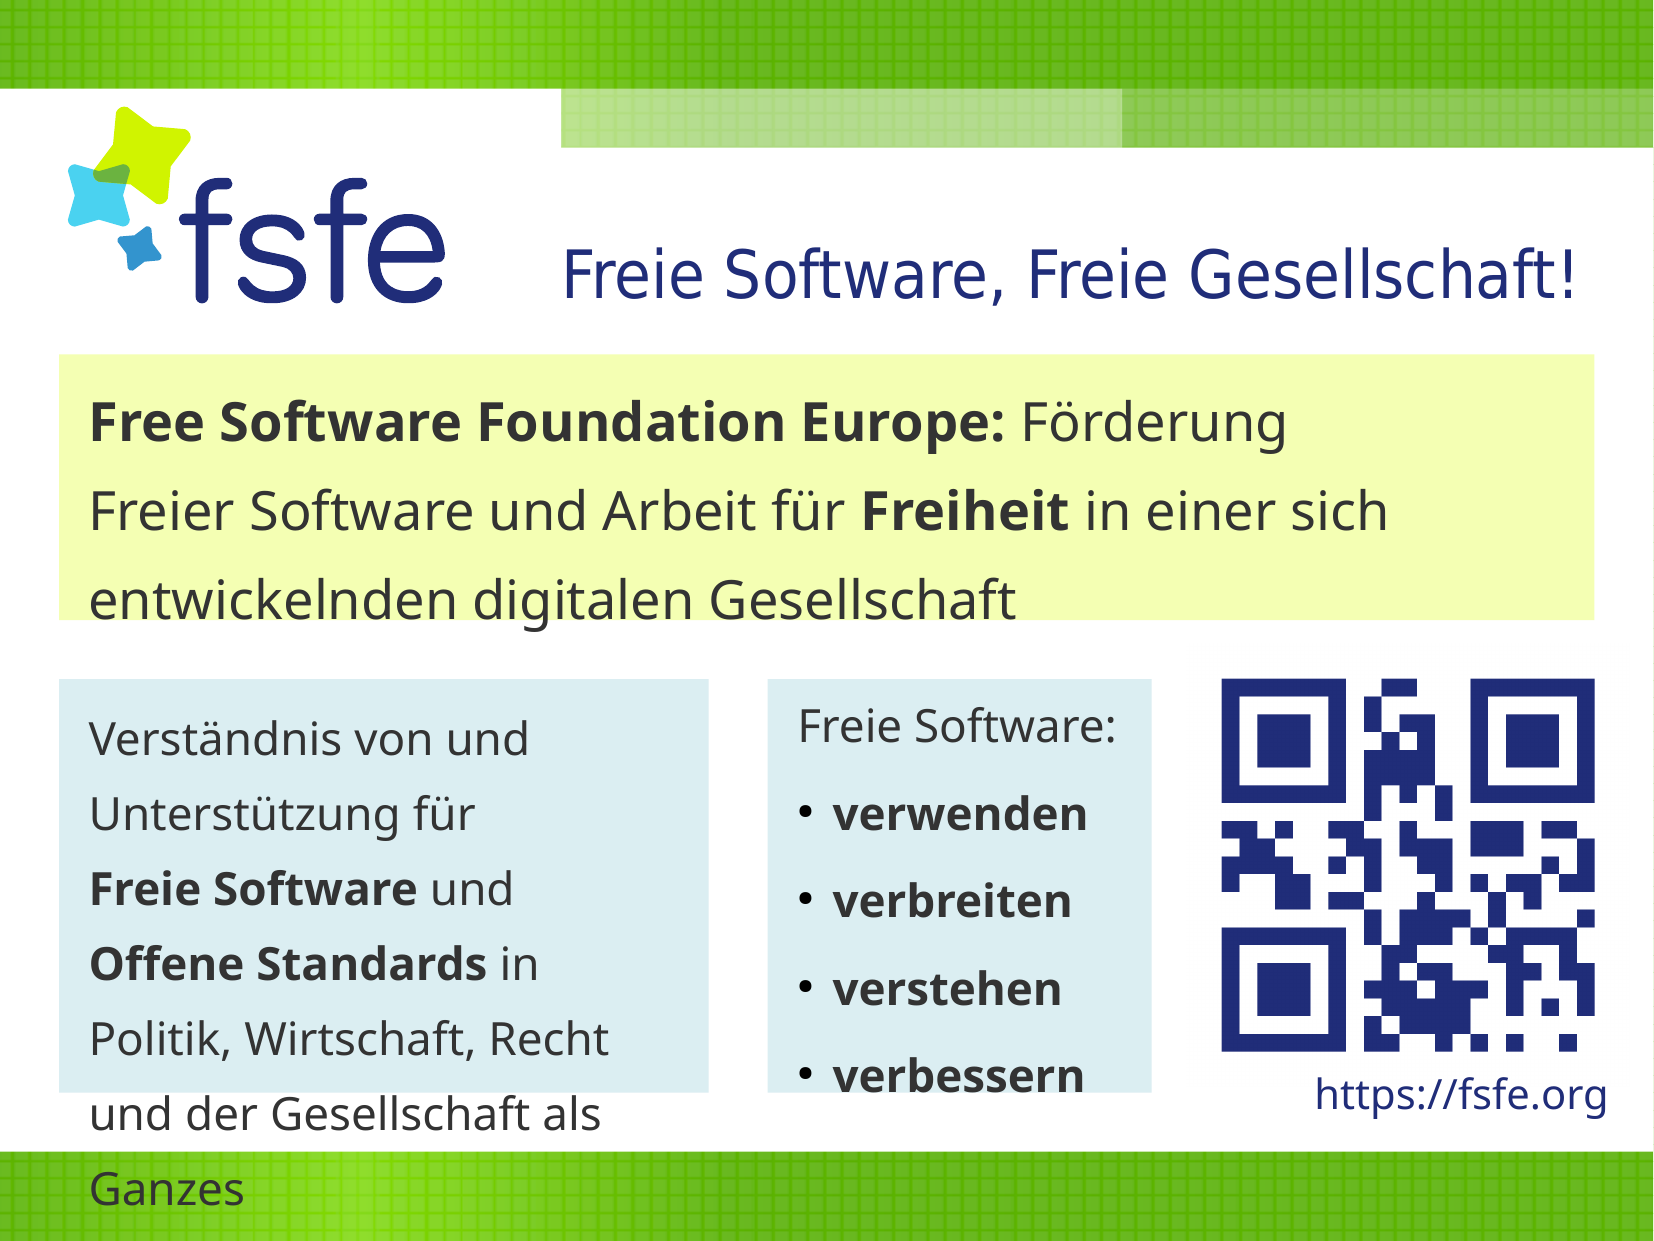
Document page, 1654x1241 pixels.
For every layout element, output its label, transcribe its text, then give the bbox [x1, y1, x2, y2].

text_box https://fsfe.org [1299, 1057, 1610, 1121]
picture [0, 0, 1654, 1241]
text_box Free Software Foundation Europe: Förderung Freier Software und Arbeit für Freiheit in einer sich entwickelnden digitalen Gesellschaft [59, 354, 1595, 621]
text_box Freie Software: verwenden verbreiten verstehen verbessern [767, 679, 1152, 1093]
picture [1186, 643, 1630, 1087]
text_box Verständnis von und Unterstützung für Freie Software und Offene Standards in Politik, Wirtschaft, Recht und der Gesellschaft als Ganzes [59, 679, 709, 1093]
text_box Freie Software, Freie Gesellschaft! [562, 236, 1581, 315]
